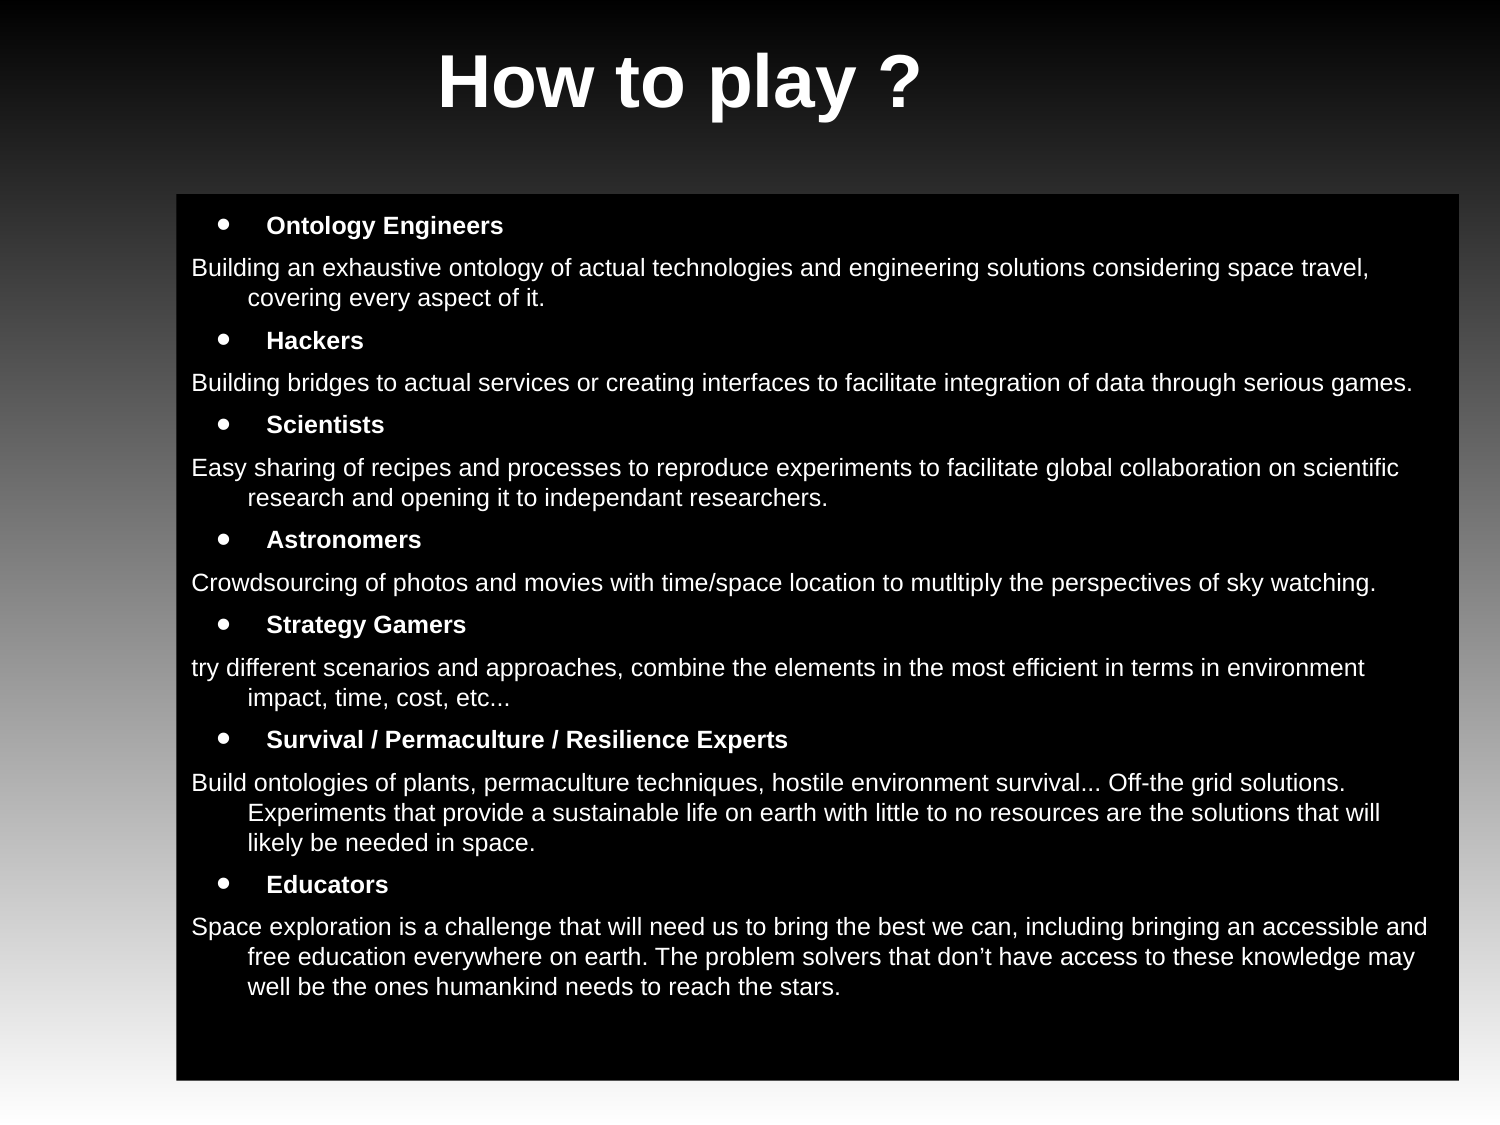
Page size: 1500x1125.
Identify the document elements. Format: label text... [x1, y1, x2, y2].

title How to play ? [384, 9, 1500, 138]
list Ontology Engineers Building an exhaustive ontology of actual technologies and engineering solutions considering space travel, covering every aspect of it. Hackers Building bridges to actual services or creating interfaces to facilitate integration of data through serious games. Scientists Easy sharing of recipes and processes to reproduce experiments to facilitate global collaboration on scientific research and opening it to independant researchers. Astronomers Crowdsourcing of photos and movies with time/space location to mutltiply the perspectives of sky watching. Strategy Gamers try different scenarios and approaches, combine the elements in the most efficient in terms in environment impact, time, cost, etc... Survival / Permaculture / Resilience Experts Build ontologies of plants, permaculture techniques, hostile environment survival... Off-the grid solutions. Experiments that provide a sustainable life on earth with little to no resources are the solutions that will likely be needed in space. Educators Space exploration is a challenge that will need us to bring the best we can, including bringing an accessible and free education everywhere on earth. The problem solvers that don’t have access to these knowledge may well be the ones humankind needs to reach the stars. [176, 194, 1459, 1081]
